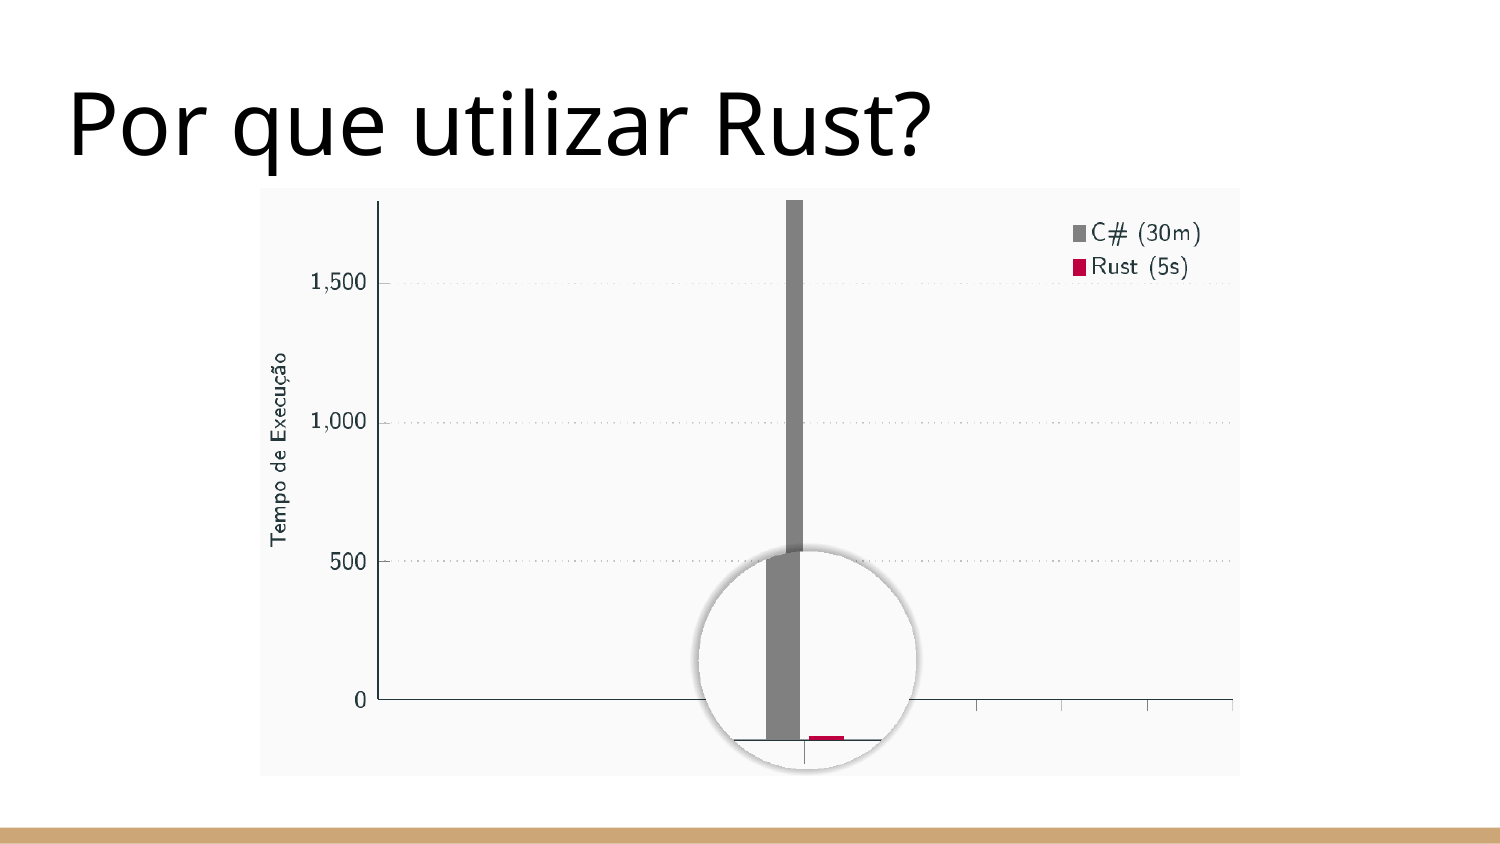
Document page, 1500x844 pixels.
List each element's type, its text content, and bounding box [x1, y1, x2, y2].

picture [260, 188, 1240, 776]
title Por que utilizar Rust? [51, 51, 1449, 189]
